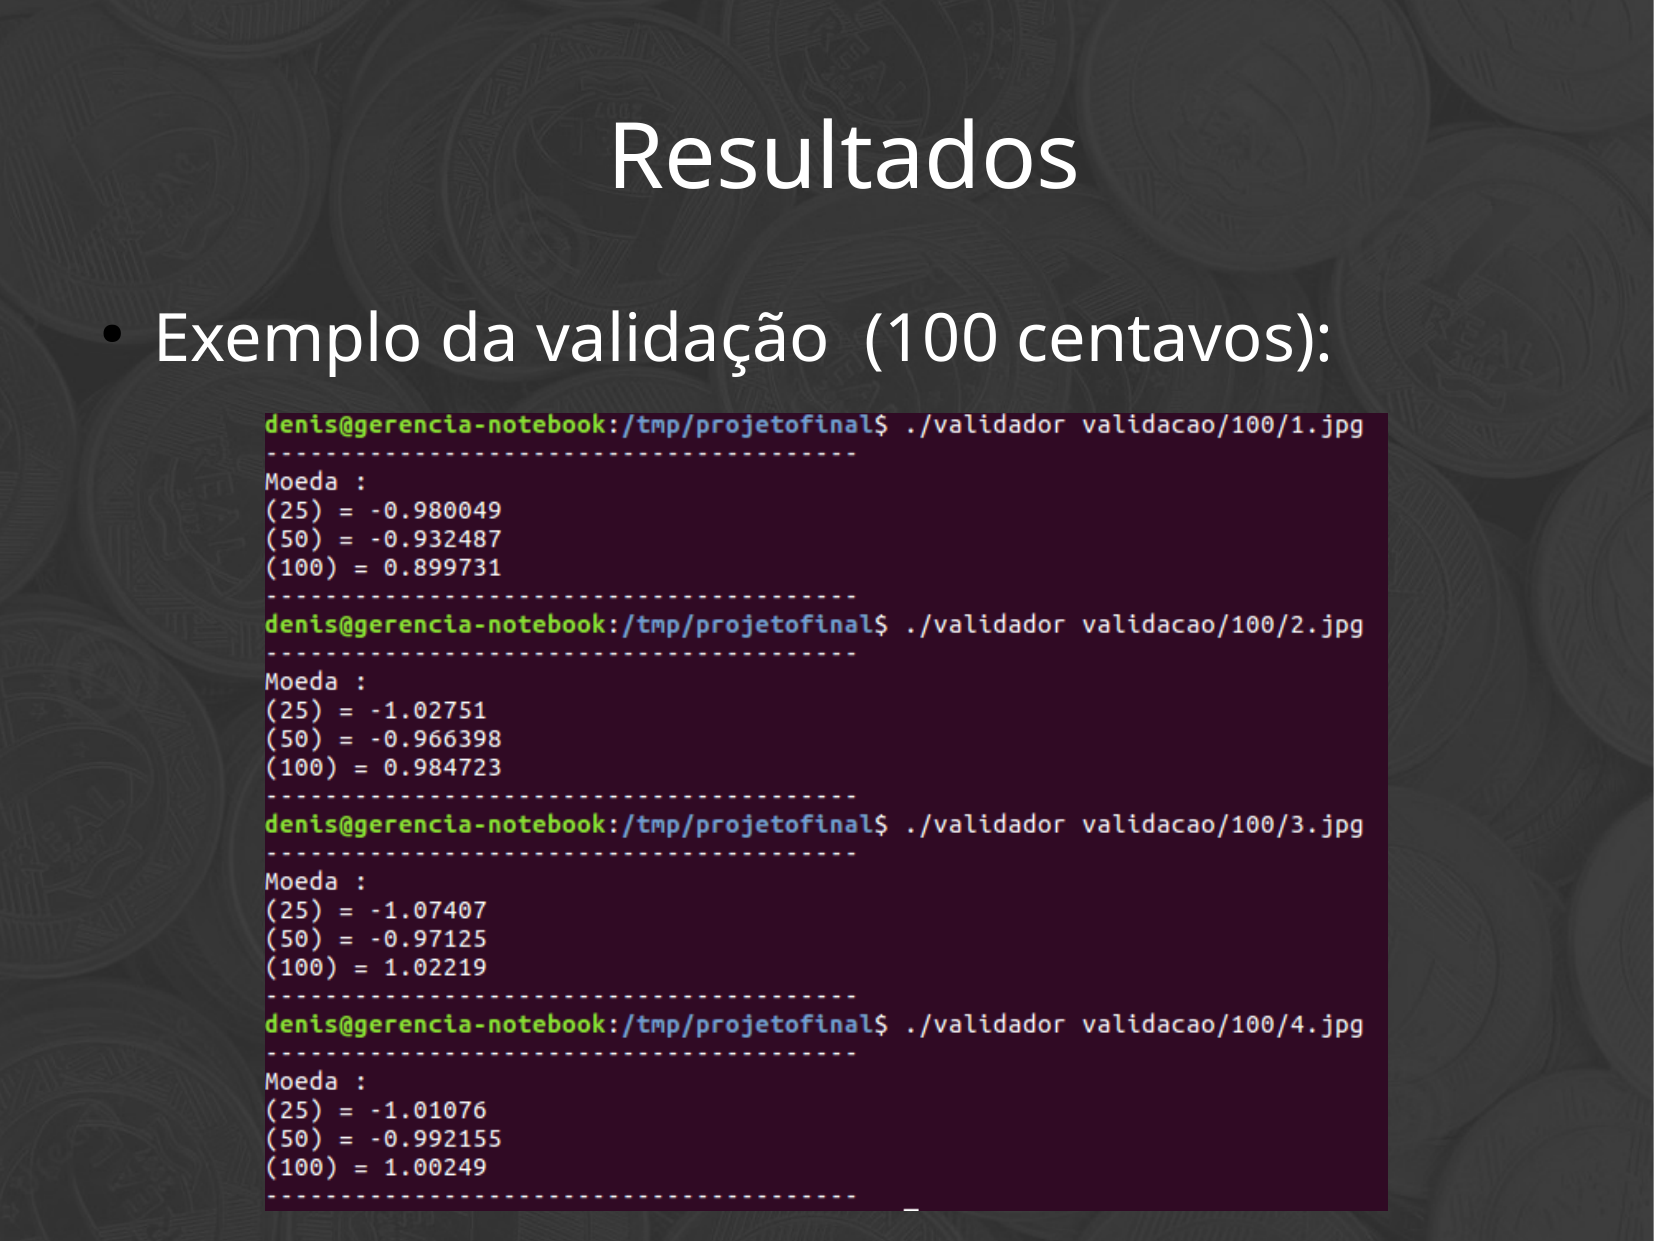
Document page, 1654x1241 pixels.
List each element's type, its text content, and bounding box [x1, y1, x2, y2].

picture [0, 0, 1654, 1241]
title Resultados [82, 49, 1571, 257]
list Exemplo da validação (100 centavos): [82, 290, 1571, 1010]
